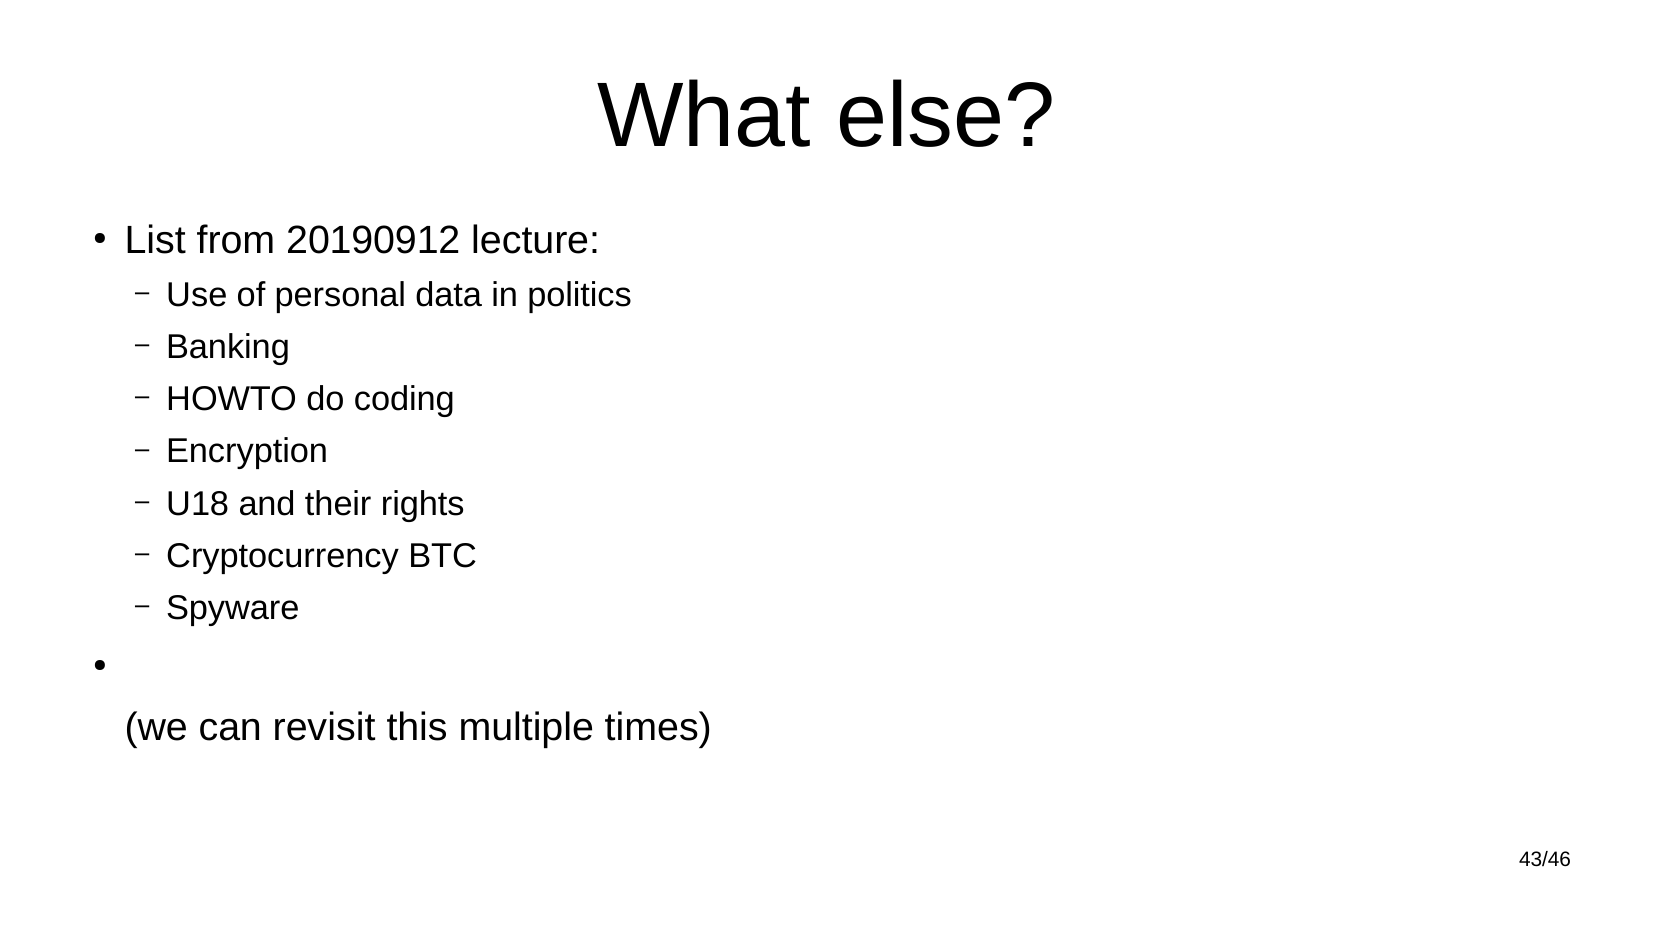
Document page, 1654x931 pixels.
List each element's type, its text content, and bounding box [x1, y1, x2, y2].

title What else? [82, 37, 1571, 193]
list List from 20190912 lecture: Use of personal data in politics Banking HOWTO do coding Encryption U18 and their rights Cryptocurrency BTC Spyware (we can revisit this multiple times) [82, 217, 1571, 758]
